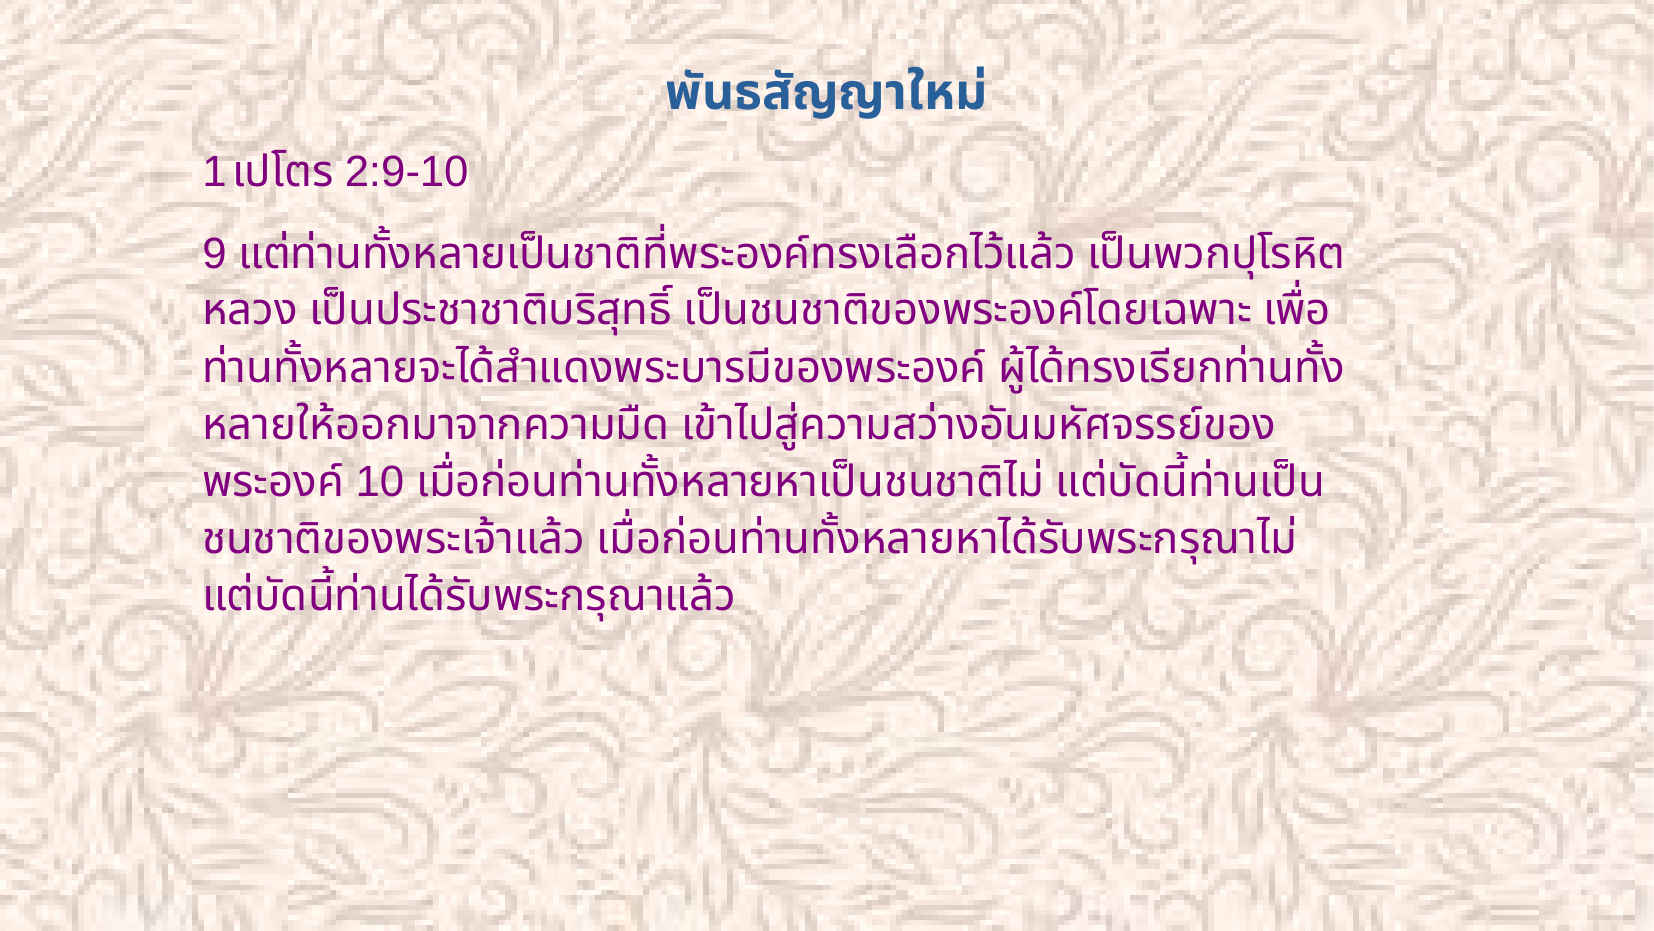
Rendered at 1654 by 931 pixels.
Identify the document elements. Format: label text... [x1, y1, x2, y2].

title พันธสัญญาใหม่ [82, 19, 1571, 175]
text_box 1 เปโตร 2:9-10 [187, 139, 880, 212]
picture [0, 0, 1654, 931]
text_box 9 แต่ท่านทั้งหลายเป็นชาติที่พระองค์ทรงเลือกไว้แล้ว เป็นพวกปุโรหิตหลวง เป็นประชาชาติบริสุทธิ์ เป็นชนชาติของพระองค์โดยเฉพาะ เพื่อท่านทั้งหลายจะได้สำแดงพระบารมีของพระองค์ ผู้ได้ทรงเรียกท่านทั้งหลายให้ออกมาจากความมืด เข้าไปสู่ความสว่างอันมหัศจรรย์ของพระองค์ 10 เมื่อก่อนท่านทั้งหลายหาเป็นชนชาติไม่ แต่บัดนี้ท่านเป็นชนชาติของพระเจ้าแล้ว เมื่อก่อนท่านทั้งหลายหาได้รับพระกรุณาไม่ แต่บัดนี้ท่านได้รับพระกรุณาแล้ว [187, 221, 1368, 680]
